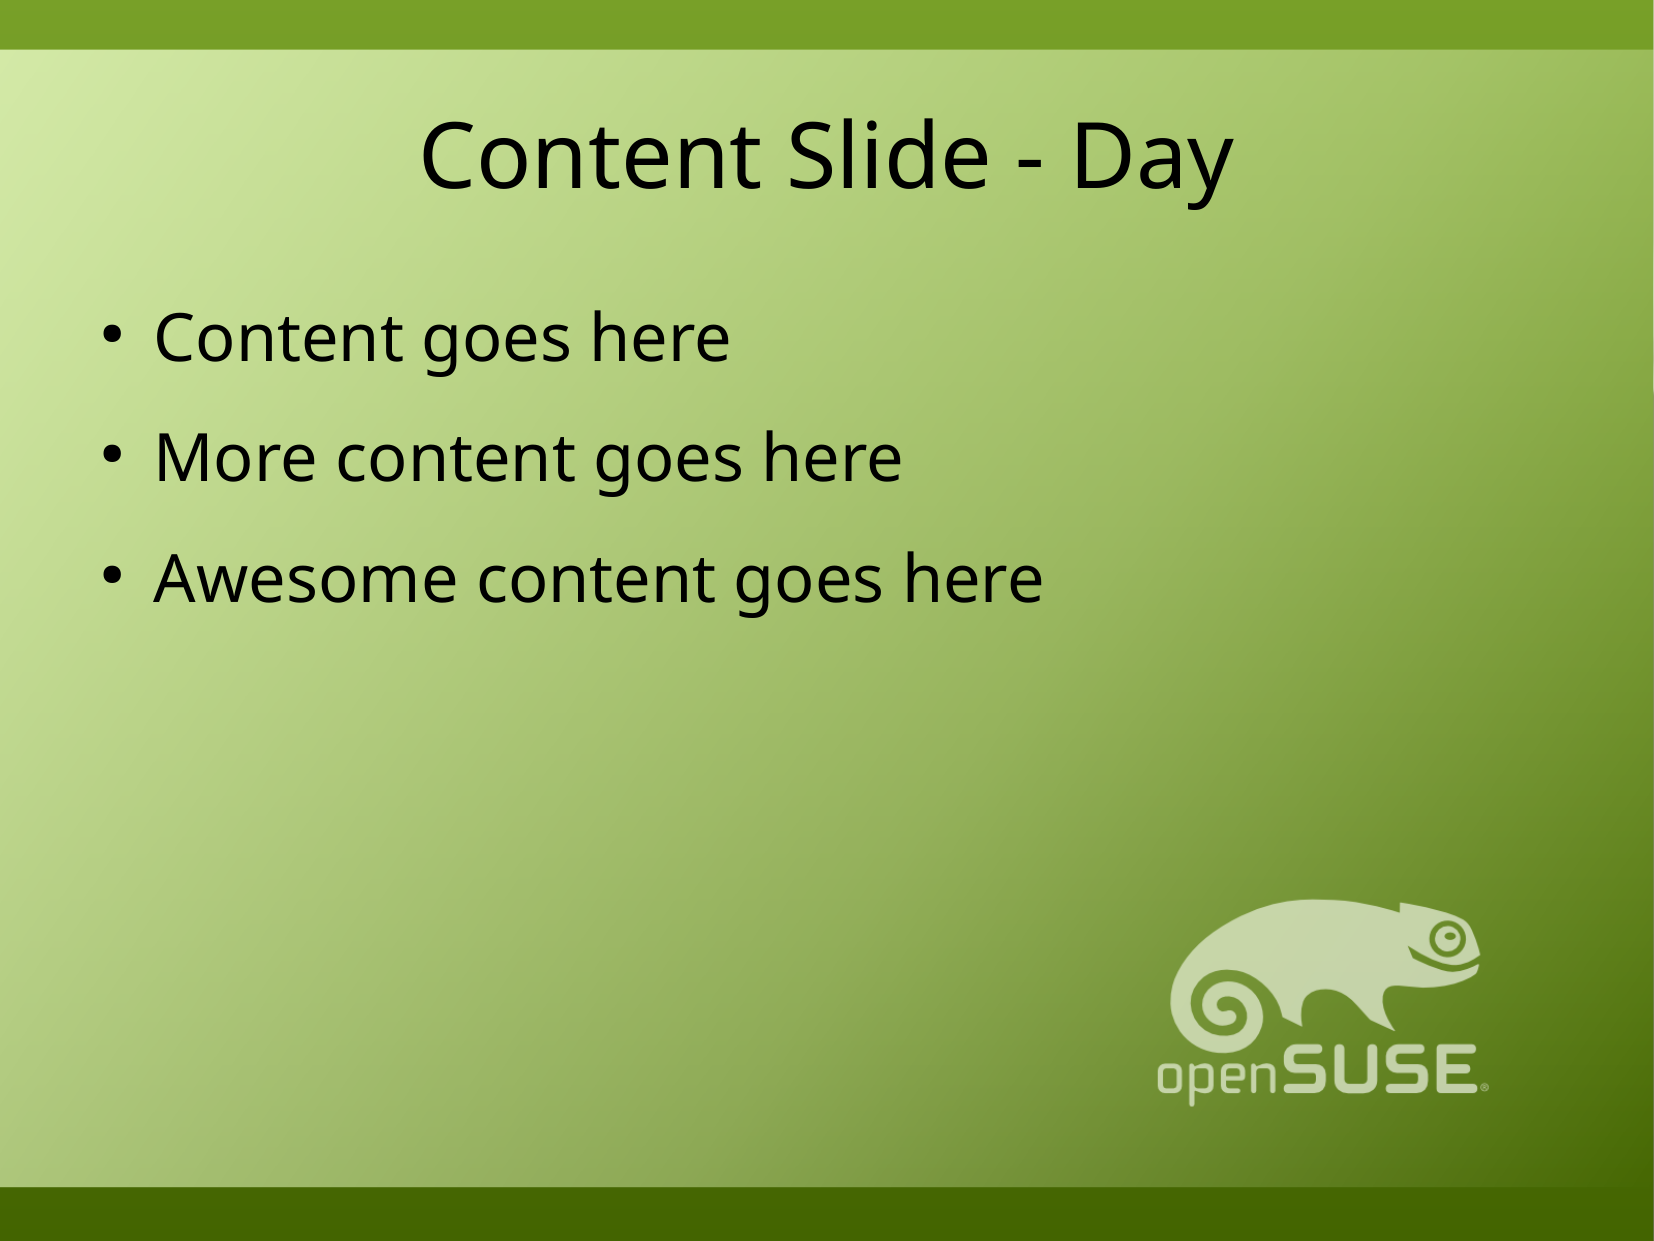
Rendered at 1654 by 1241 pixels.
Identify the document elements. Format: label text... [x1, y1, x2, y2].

title Content Slide - Day [82, 49, 1571, 257]
list Content goes here More content goes here Awesome content goes here [82, 290, 1571, 1109]
picture [0, 0, 1654, 1241]
